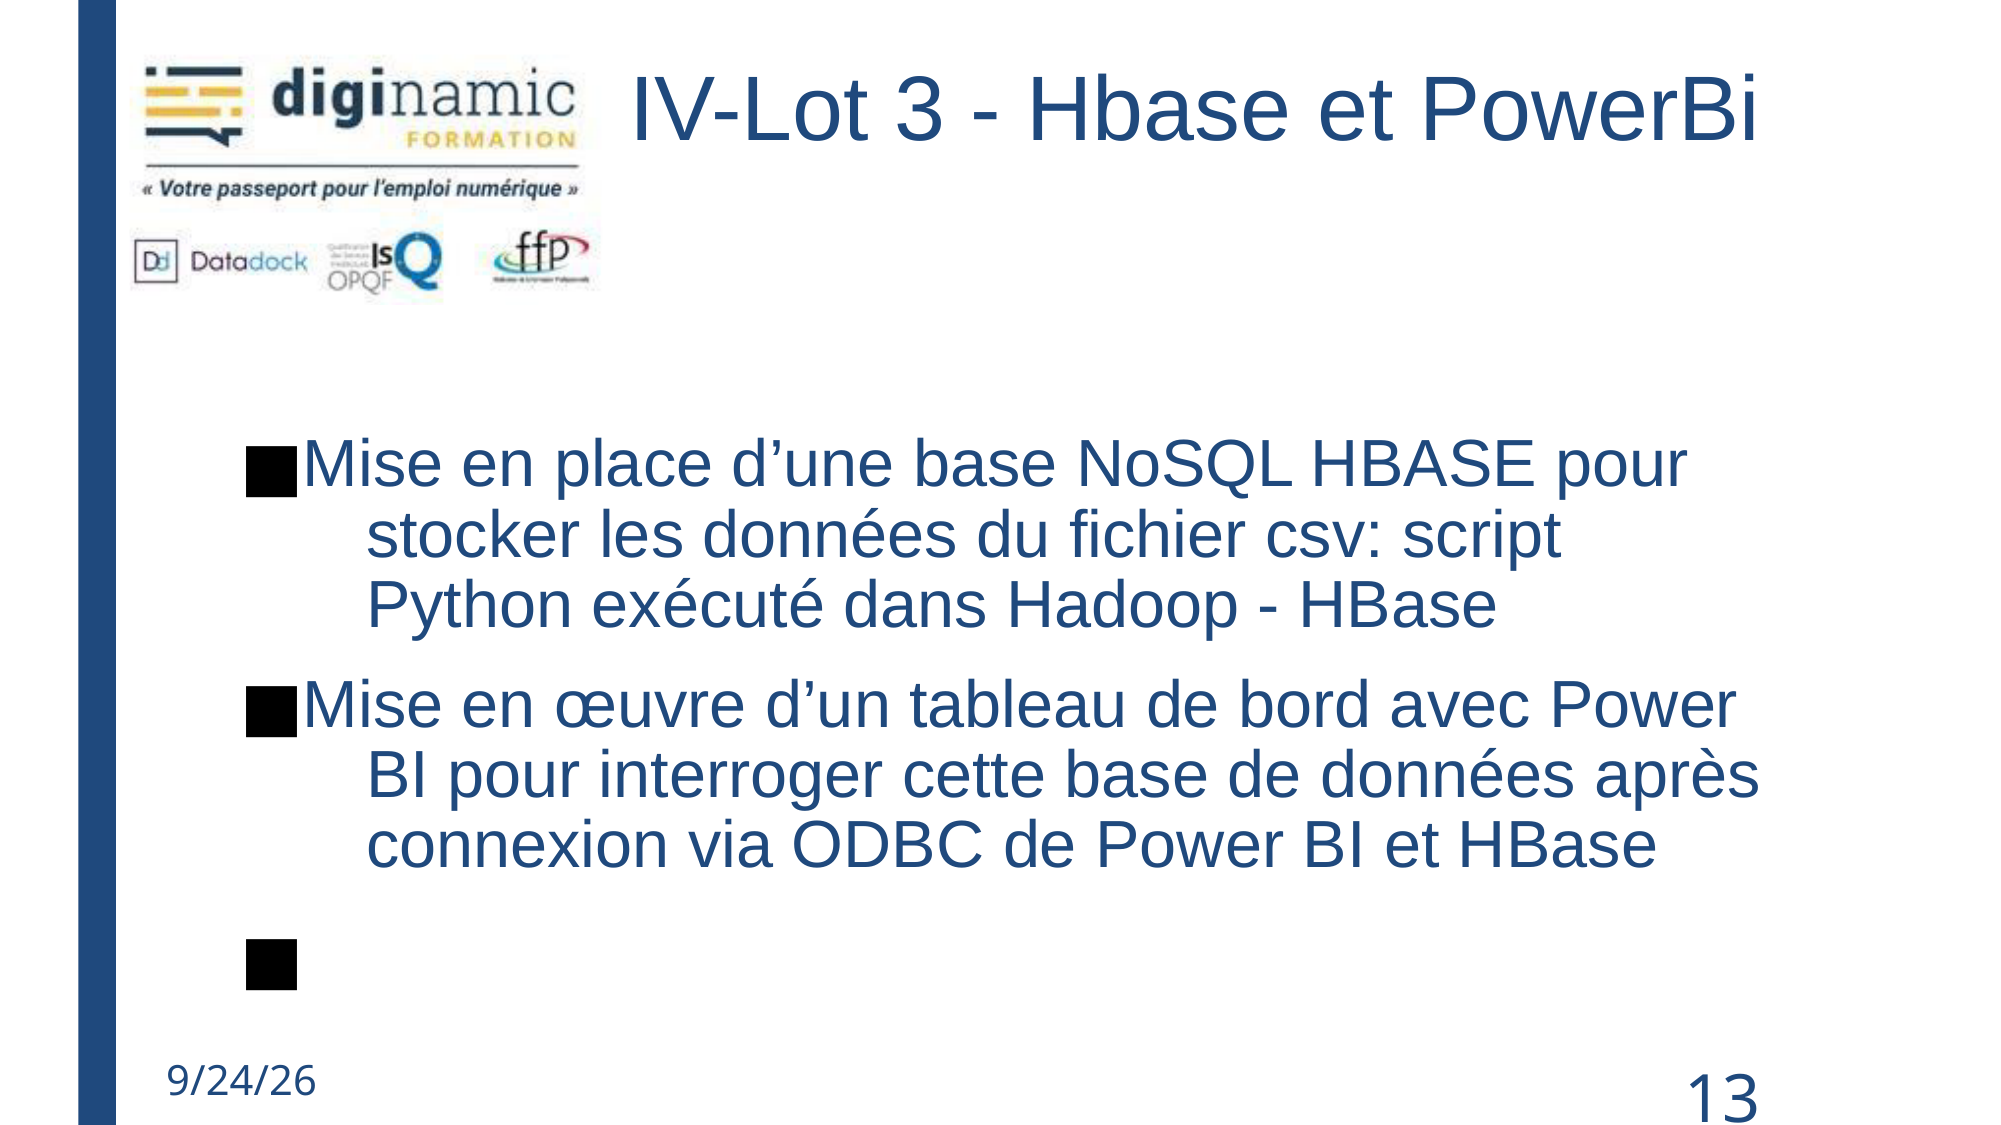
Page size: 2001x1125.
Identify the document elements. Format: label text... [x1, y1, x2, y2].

text_box 2/23/2024 [151, 1043, 389, 1110]
text_box [1669, 1043, 1931, 1110]
list Mise en place d’une base NoSQL HBASE pour stocker les données du fichier csv: script Python exécuté dans Hadoop - HBase Mise en œuvre d’un tableau de bord avec Power BI pour interroger cette base de données après connexion via ODBC de Power BI et HBase [225, 318, 1801, 963]
title IV-Lot 3 - Hbase et PowerBi [553, 60, 1838, 307]
